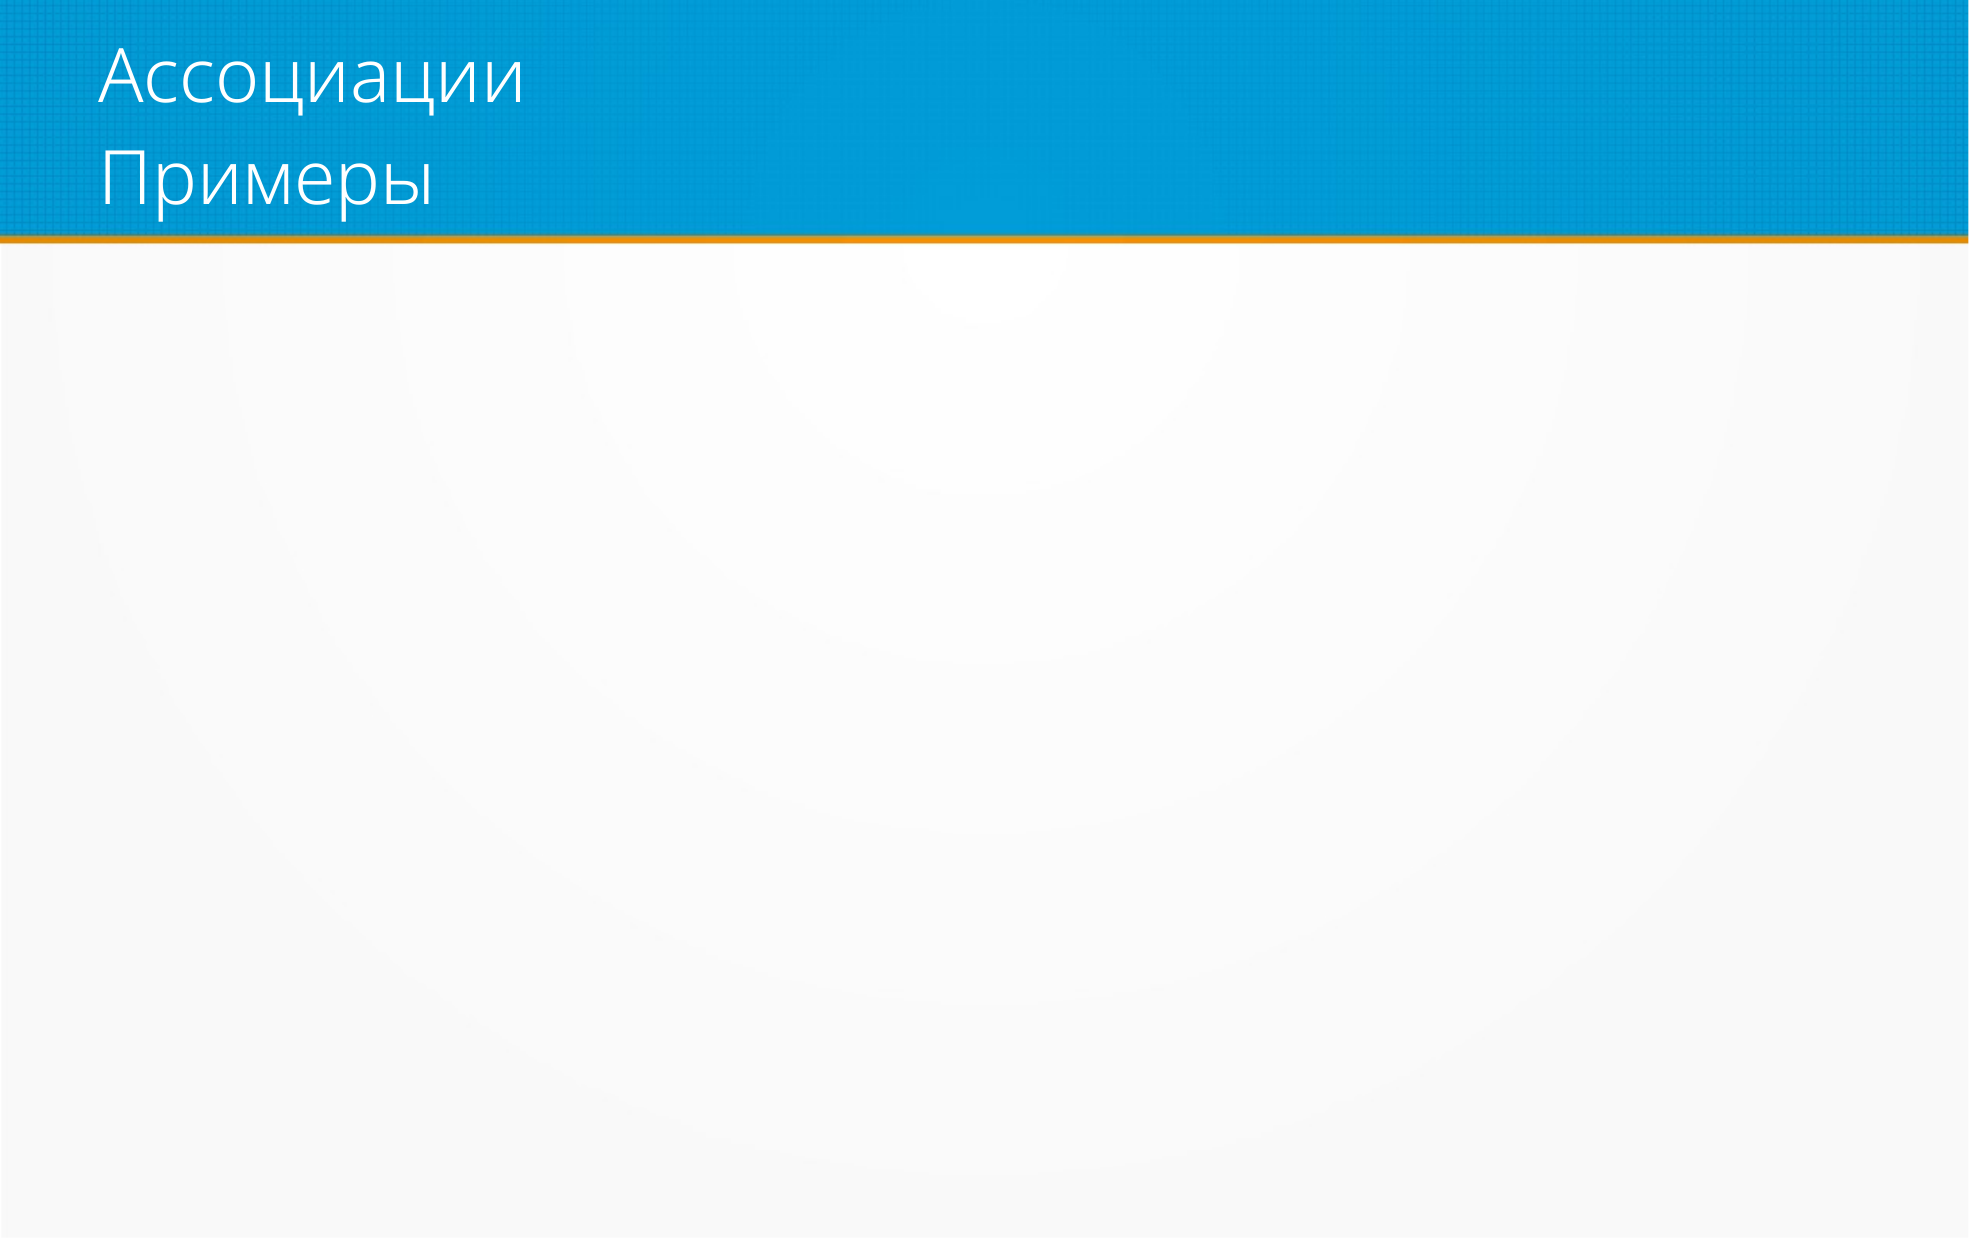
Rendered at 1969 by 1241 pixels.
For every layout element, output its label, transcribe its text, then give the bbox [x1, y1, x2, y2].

picture [0, 233, 1969, 1241]
title Ассоциации Примеры [98, 19, 1870, 227]
